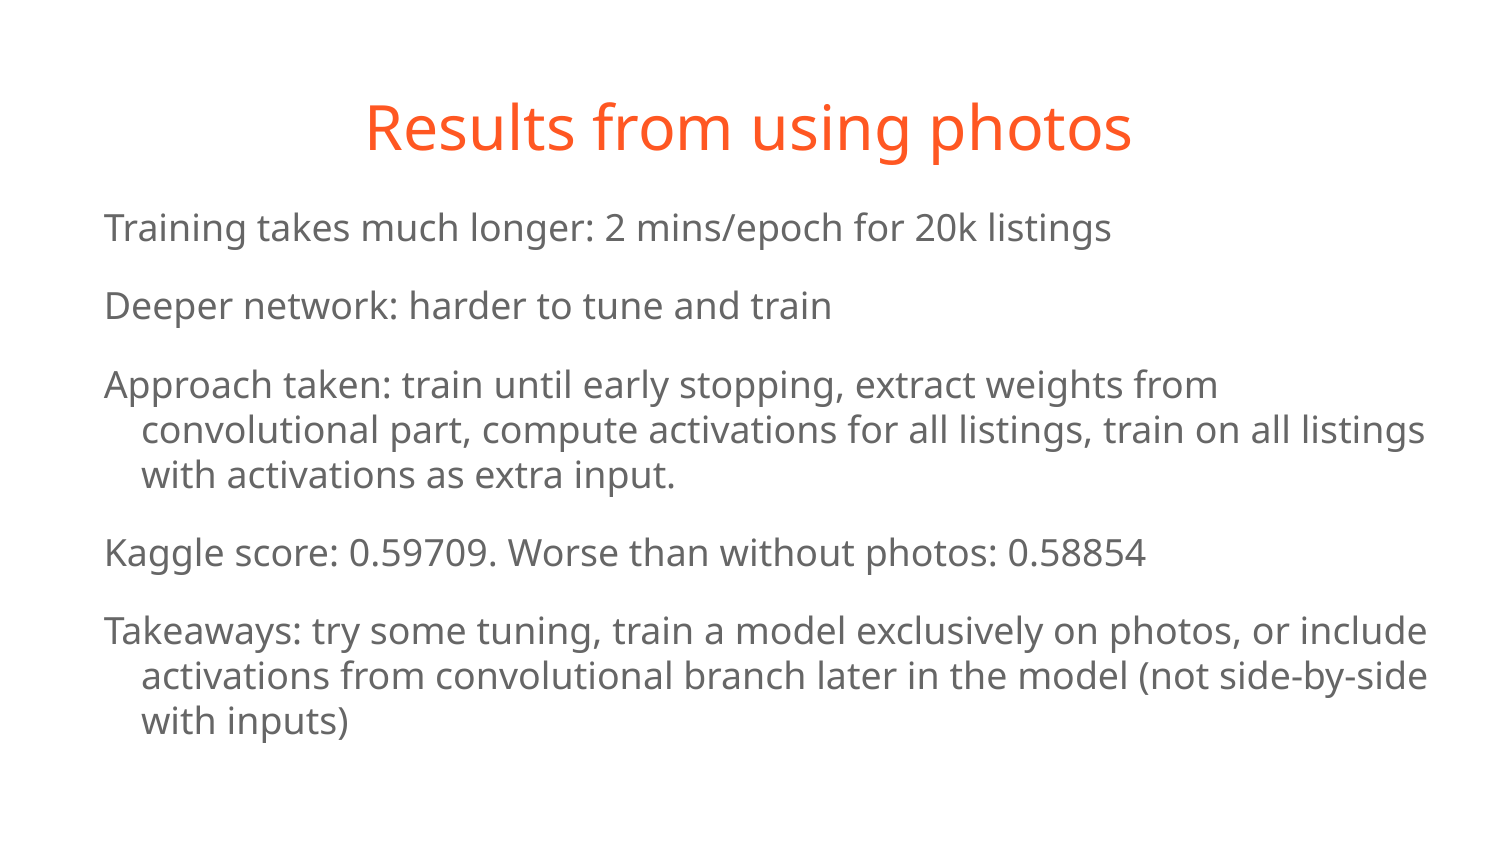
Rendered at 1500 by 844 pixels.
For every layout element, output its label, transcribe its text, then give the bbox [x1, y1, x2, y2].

title Results from using photos [51, 72, 1449, 167]
list Training takes much longer: 2 mins/epoch for 20k listings Deeper network: harder to tune and train Approach taken: train until early stopping, extract weights from convolutional part, compute activations for all listings, train on all listings with activations as extra input. Kaggle score: 0.59709. Worse than without photos: 0.58854 Takeaways: try some tuning, train a model exclusively on photos, or include activations from convolutional branch later in the model (not side-by-side with inputs) [51, 189, 1449, 750]
